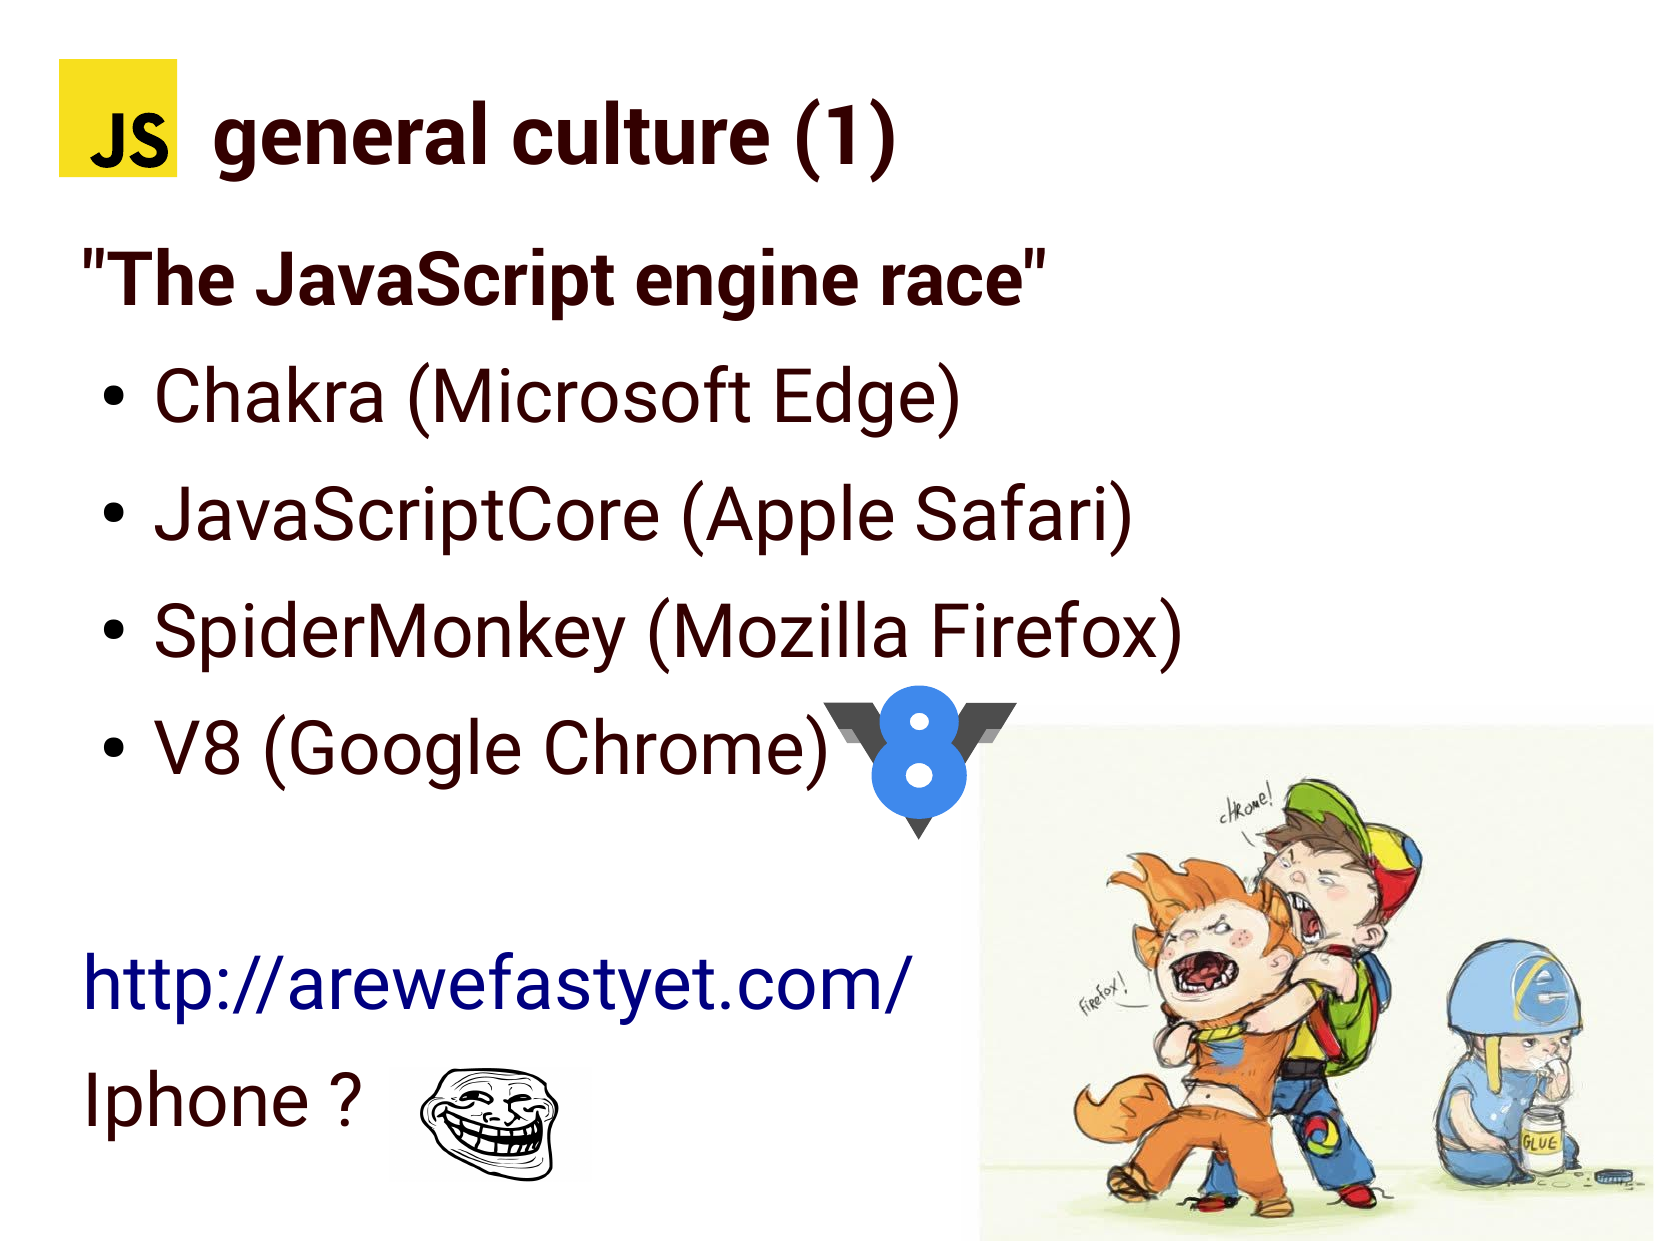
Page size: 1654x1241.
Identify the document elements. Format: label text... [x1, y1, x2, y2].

list "The JavaScript engine race" Chakra (Microsoft Edge) JavaScriptCore (Apple Safari) SpiderMonkey (Mozilla Firefox) V8 (Google Chrome) http://arewefastyet.com/ Iphone ? [82, 236, 1571, 1164]
picture [814, 677, 1654, 1241]
title general culture (1) [194, 72, 1559, 201]
picture [389, 1067, 592, 1182]
